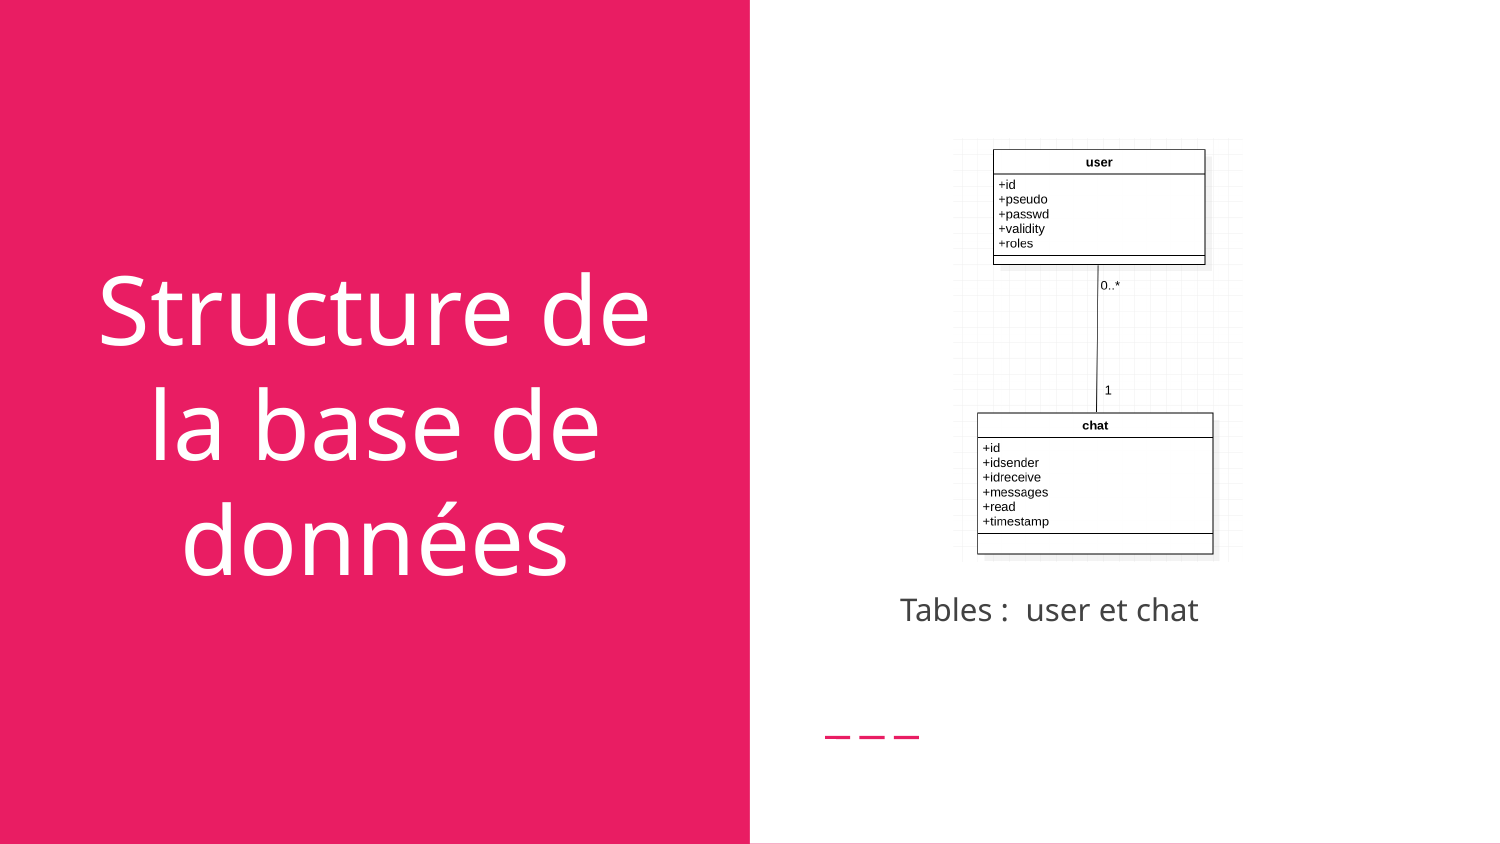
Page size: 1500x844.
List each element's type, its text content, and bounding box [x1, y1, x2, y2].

title Structure de la base de données [43, 298, 708, 546]
picture [953, 138, 1243, 562]
list Tables : user et chat [810, 118, 1455, 725]
